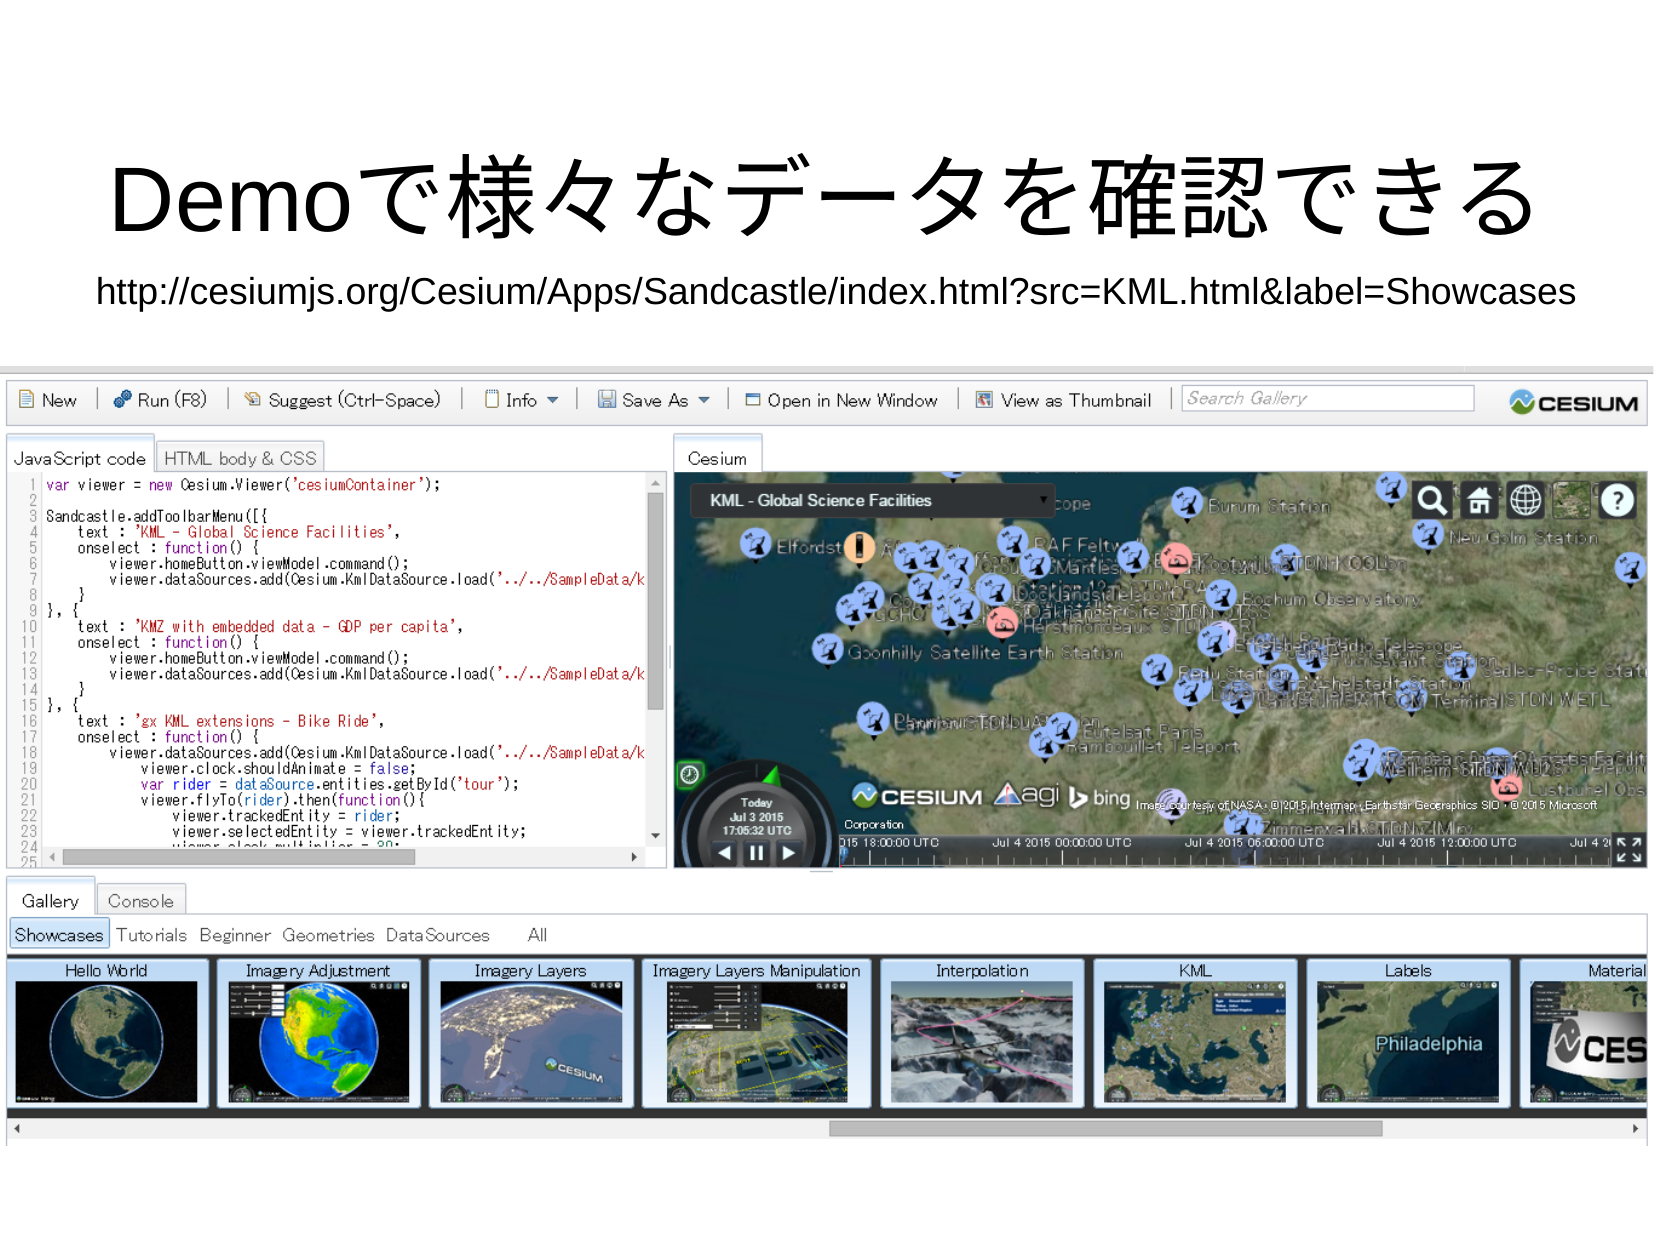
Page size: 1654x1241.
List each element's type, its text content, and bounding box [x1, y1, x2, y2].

title Demoで様々なデータを確認できる [11, 88, 1642, 296]
picture [0, 366, 1654, 1146]
text_box http://cesiumjs.org/Cesium/Apps/Sandcastle/index.html?src=KML.html&label=Showcases [81, 263, 1593, 321]
